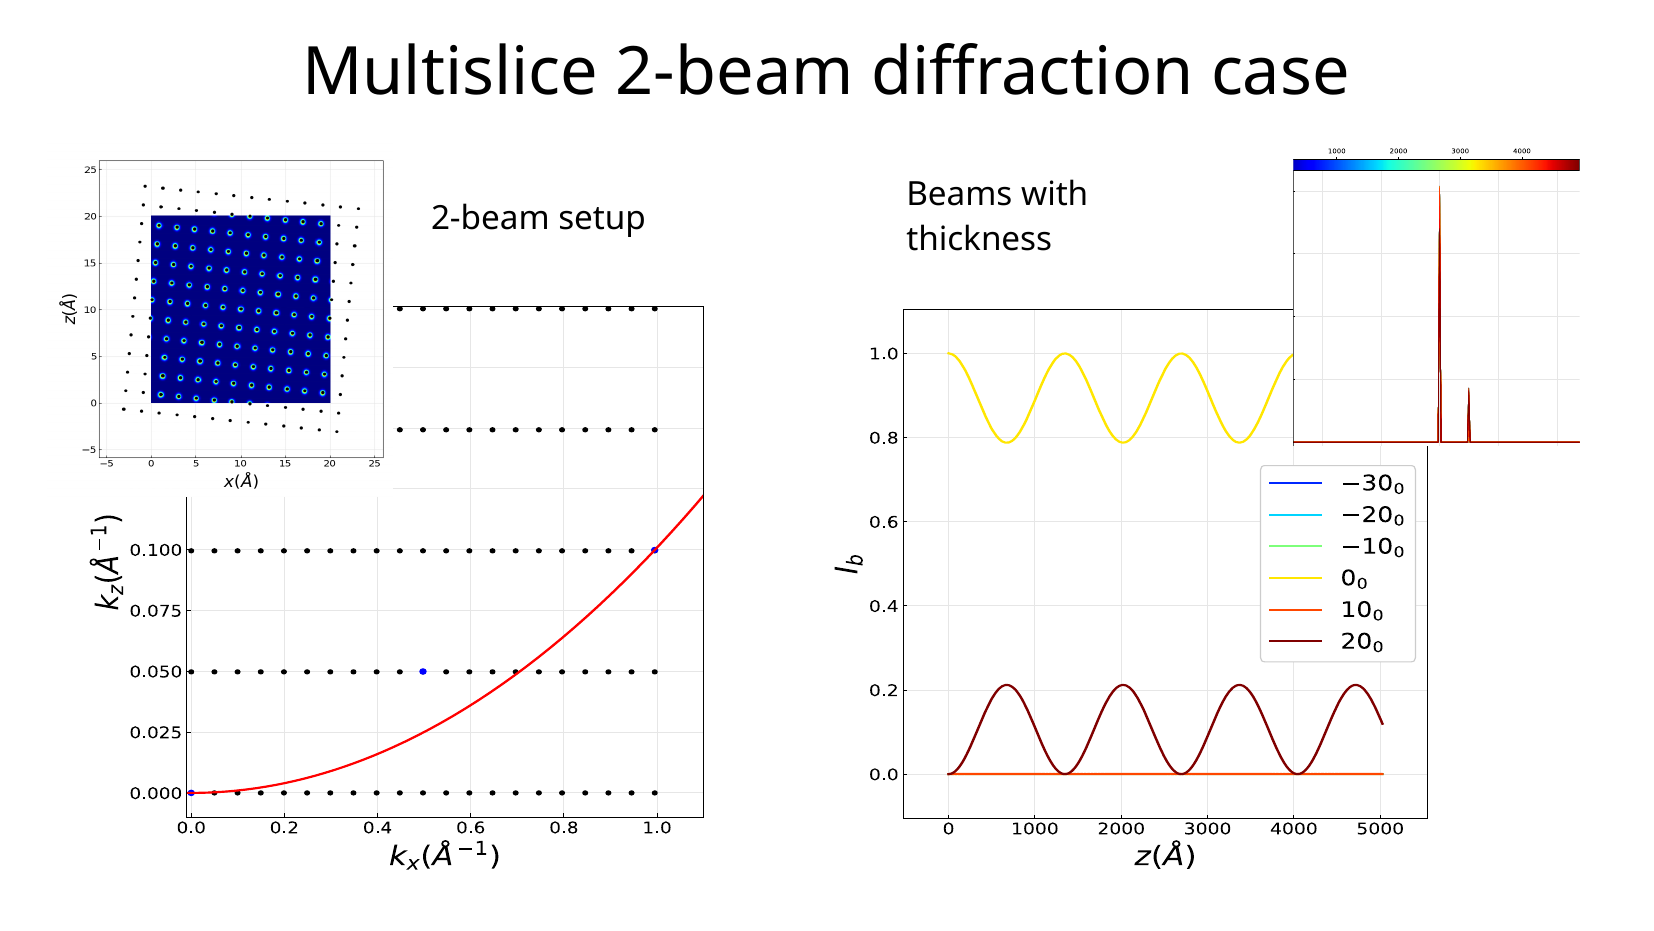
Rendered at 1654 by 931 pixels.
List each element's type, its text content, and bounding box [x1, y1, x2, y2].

title Multislice 2-beam diffraction case [0, 0, 1654, 139]
picture [47, 135, 724, 886]
text_box Beams with thickness [891, 162, 1212, 296]
picture [807, 132, 1580, 887]
text_box 2-beam setup [416, 186, 692, 275]
